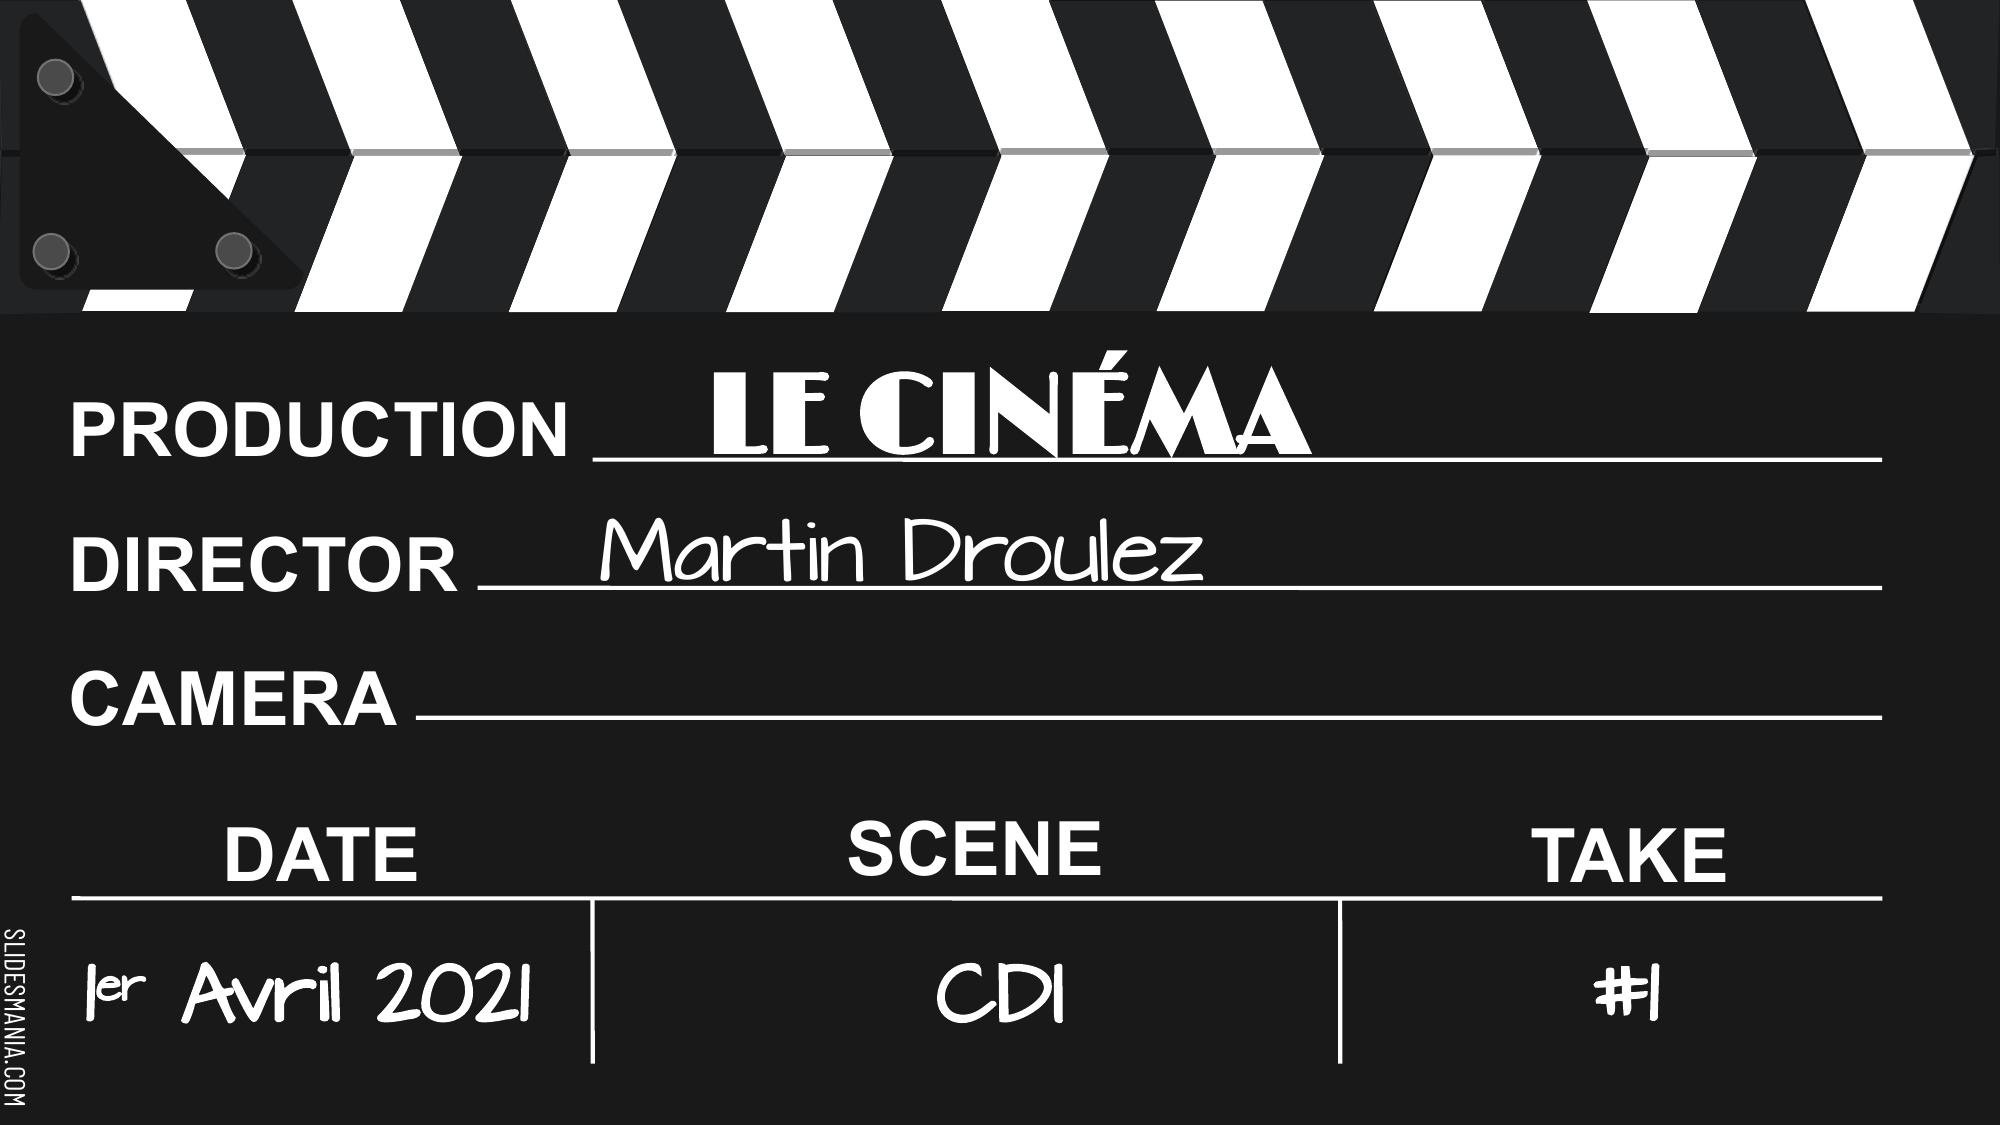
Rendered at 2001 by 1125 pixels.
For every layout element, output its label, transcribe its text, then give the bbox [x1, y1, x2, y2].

text_box CAMERA [53, 642, 416, 749]
text_box CDI [745, 945, 1255, 1052]
text_box TAKE [1515, 901, 1747, 906]
text_box DATE [207, 901, 439, 905]
text_box TAKE [1515, 799, 1747, 896]
text_box Martin Droulez [583, 498, 1377, 605]
text_box #1 [1372, 944, 1882, 1051]
text_box PRODUCTION [53, 374, 593, 481]
text_box DATE [207, 799, 439, 896]
text_box LE CINÉMA [1252, 415, 1270, 436]
text_box 1er Avril 2021 [53, 944, 563, 1051]
text_box DIRECTOR [53, 508, 478, 615]
text_box SCENE [831, 793, 1123, 896]
text_box LE CINÉMA [691, 331, 1784, 458]
